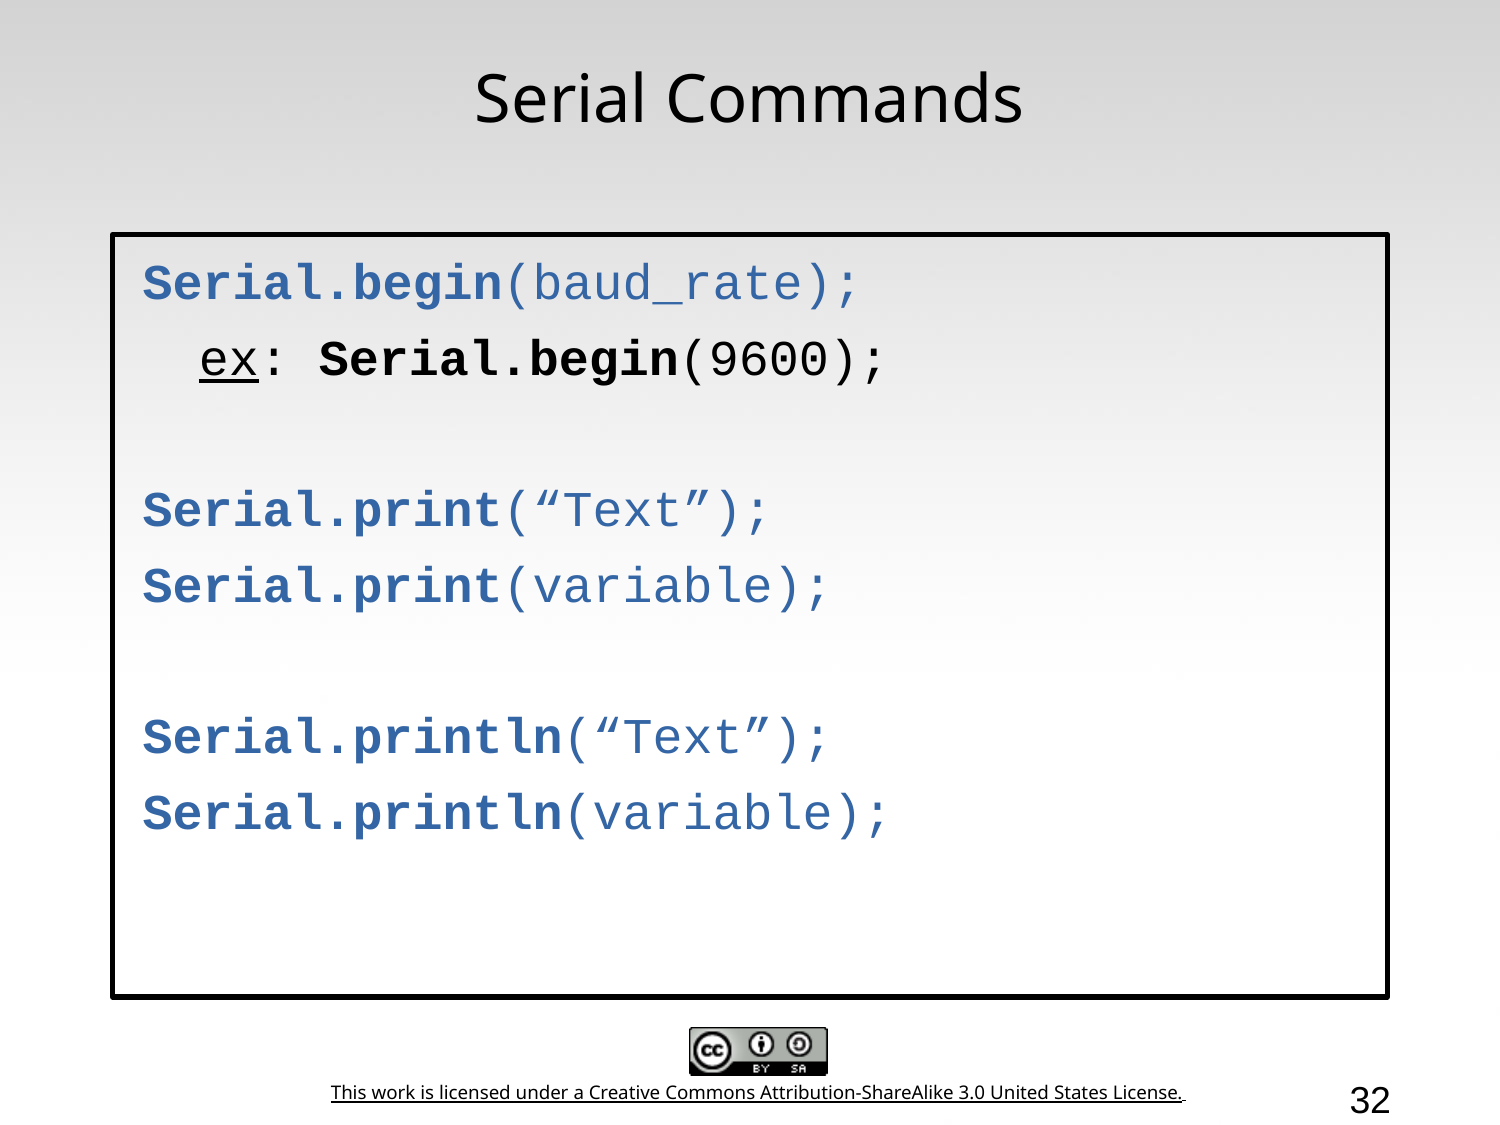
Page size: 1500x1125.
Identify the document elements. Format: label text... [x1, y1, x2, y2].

picture [0, 0, 1500, 1125]
list Serial.begin(baud_rate); ex: Serial.begin(9600); Serial.print(“Text”); Serial.print(variable); Serial.println(“Text”); Serial.println(variable); [112, 234, 1388, 998]
title Serial Commands [112, 2, 1388, 190]
